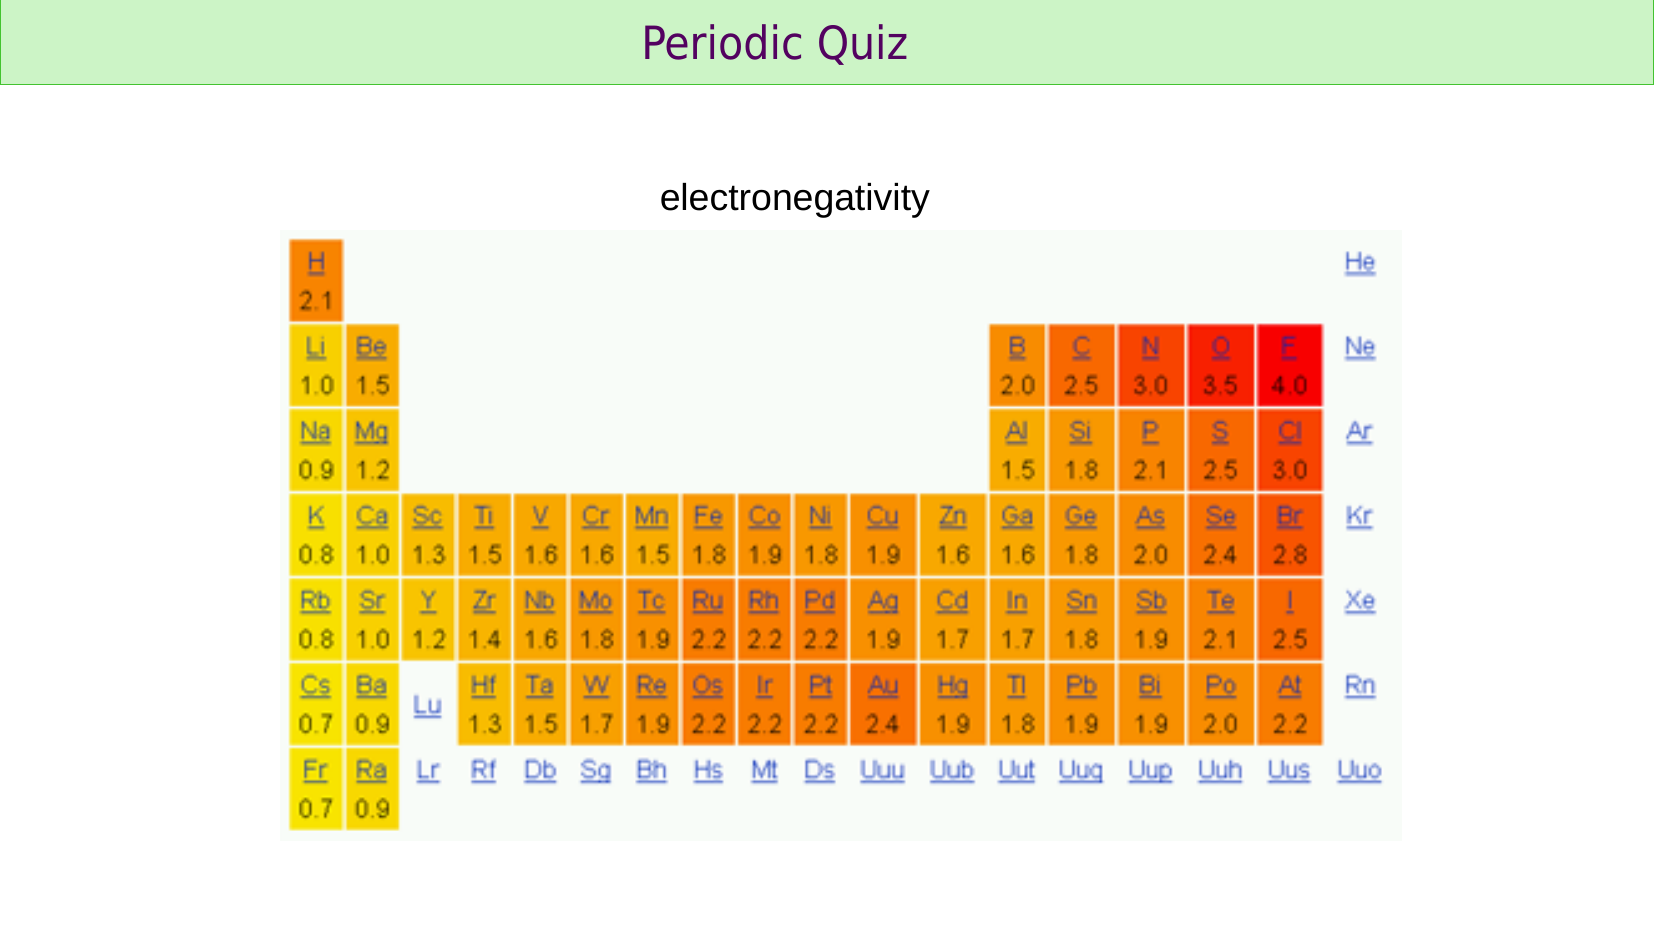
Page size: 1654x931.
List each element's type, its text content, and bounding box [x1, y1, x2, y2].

picture [280, 230, 1402, 841]
text_box electronegativity [645, 168, 945, 226]
text_box [0, 0, 1654, 85]
text_box Periodic Quiz [626, 9, 937, 78]
